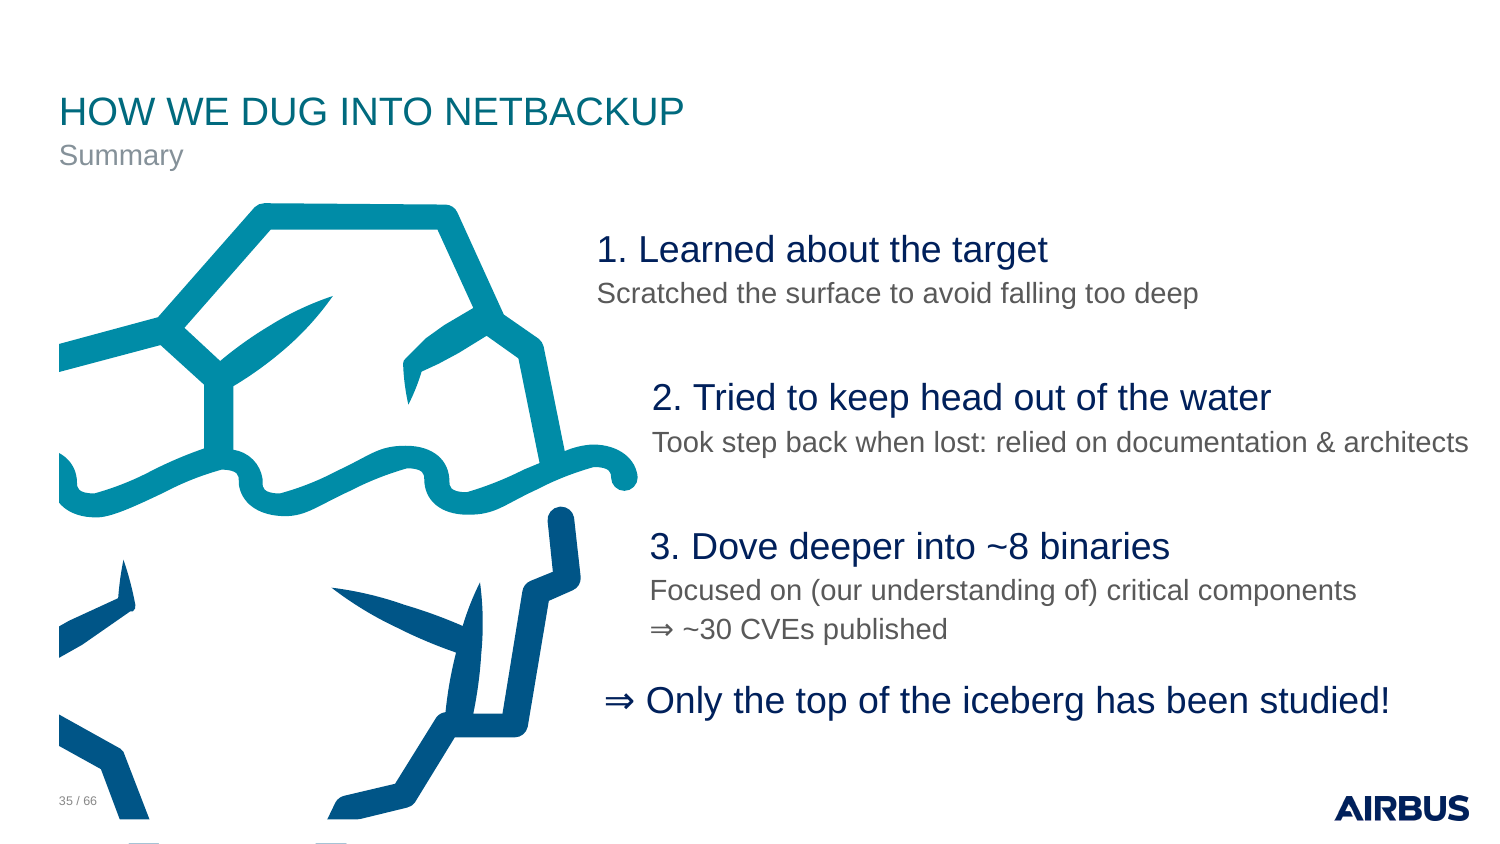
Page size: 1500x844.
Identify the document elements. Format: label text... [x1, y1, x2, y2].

text_box ⇒ Only the top of the iceberg has been studied! [588, 661, 1432, 737]
title HOW WE DUG INTO NETBACKUP Summary [58, 80, 1441, 192]
text_box 2. Tried to keep head out of the water Took step back when lost: relied on documentation & architects [636, 351, 1488, 473]
text_box 3. Dove deeper into ~8 binaries Focused on (our understanding of) critical components ⇒ ~30 CVEs published [634, 500, 1451, 661]
picture [1334, 795, 1469, 821]
text_box [0, 203, 638, 844]
text_box 1. Learned about the target Scratched the surface to avoid falling too deep [581, 203, 1468, 325]
